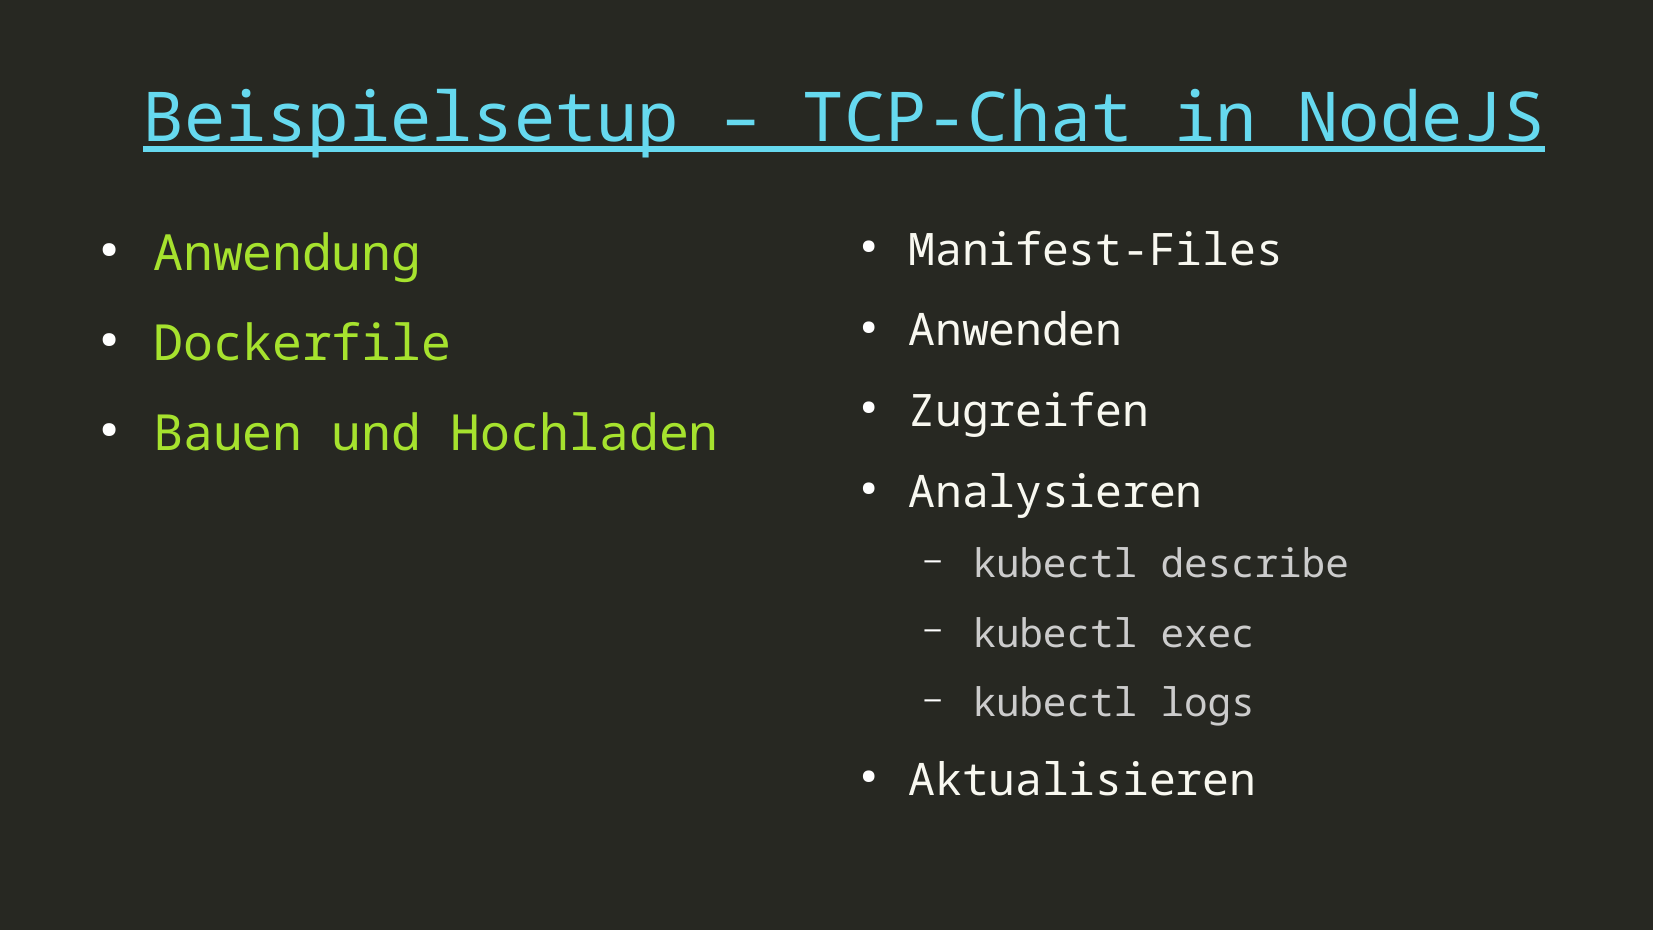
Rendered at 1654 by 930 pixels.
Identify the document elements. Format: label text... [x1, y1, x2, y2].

list Manifest-Files Anwenden Zugreifen Analysieren kubectl describe kubectl exec kubectl logs Aktualisieren [844, 217, 1571, 811]
list Anwendung Dockerfile Bauen und Hochladen [82, 217, 809, 811]
title Beispielsetup – TCP-Chat in NodeJS [82, 36, 1571, 193]
